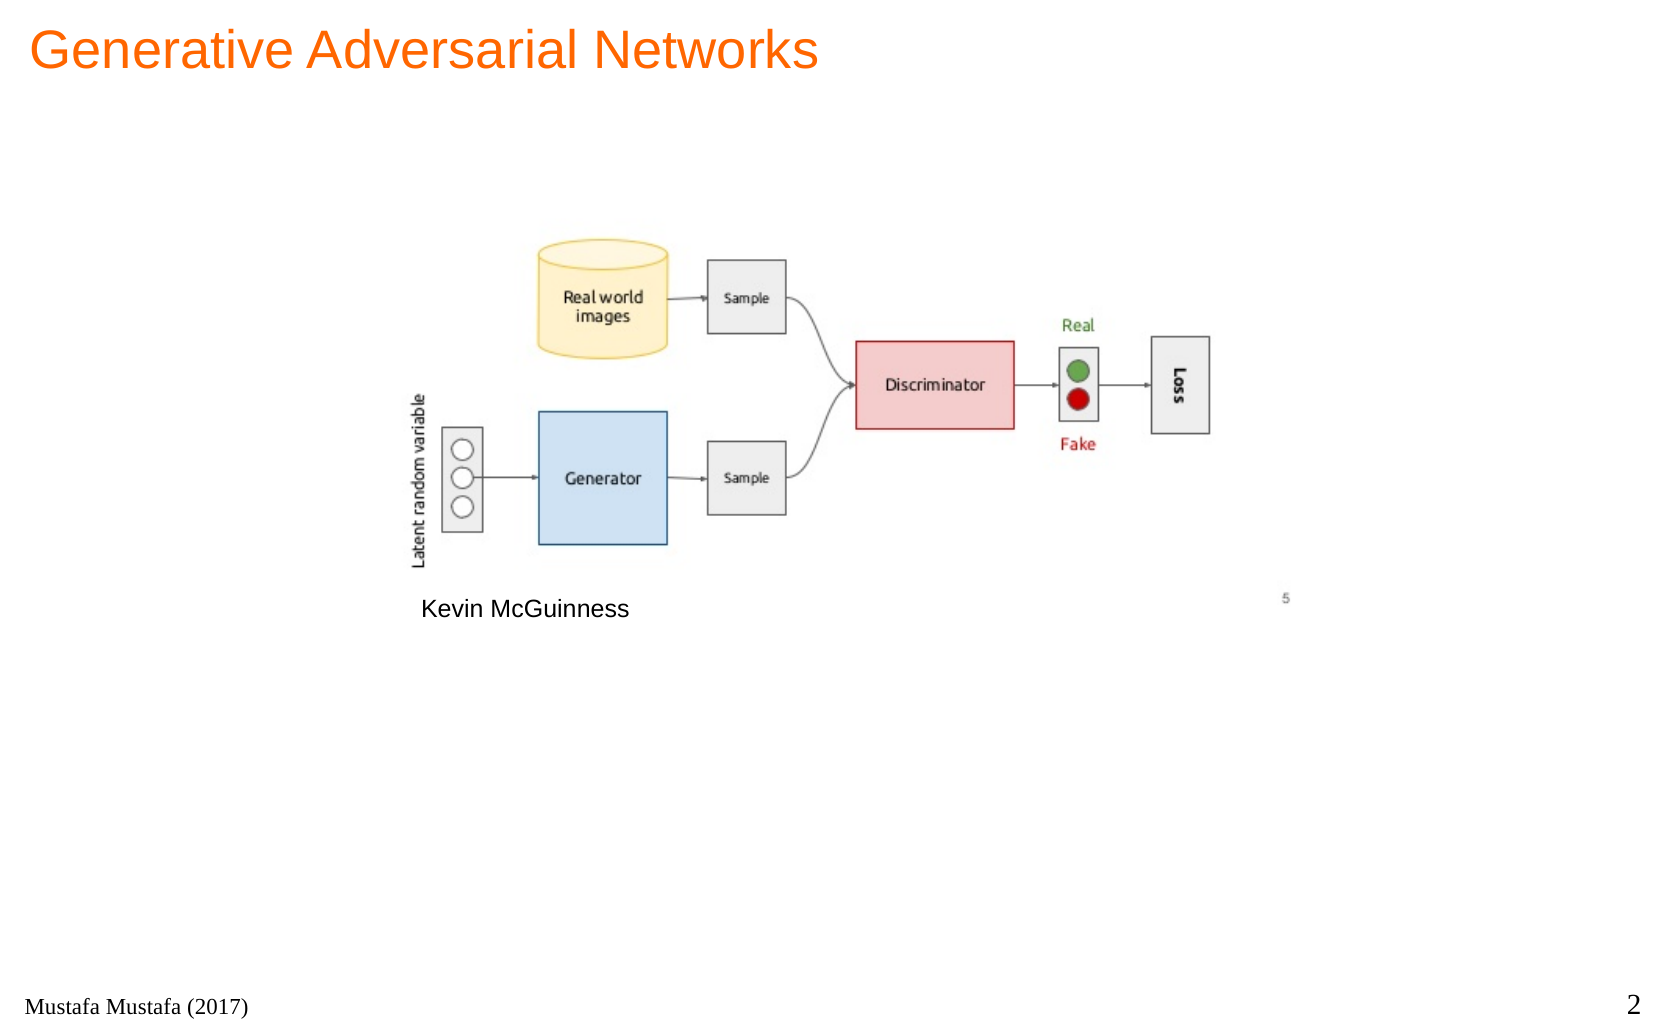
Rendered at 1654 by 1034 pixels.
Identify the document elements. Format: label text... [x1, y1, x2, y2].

title Generative Adversarial Networks [29, 17, 1621, 82]
text_box Kevin McGuinness [406, 587, 646, 631]
picture [315, 213, 1312, 631]
